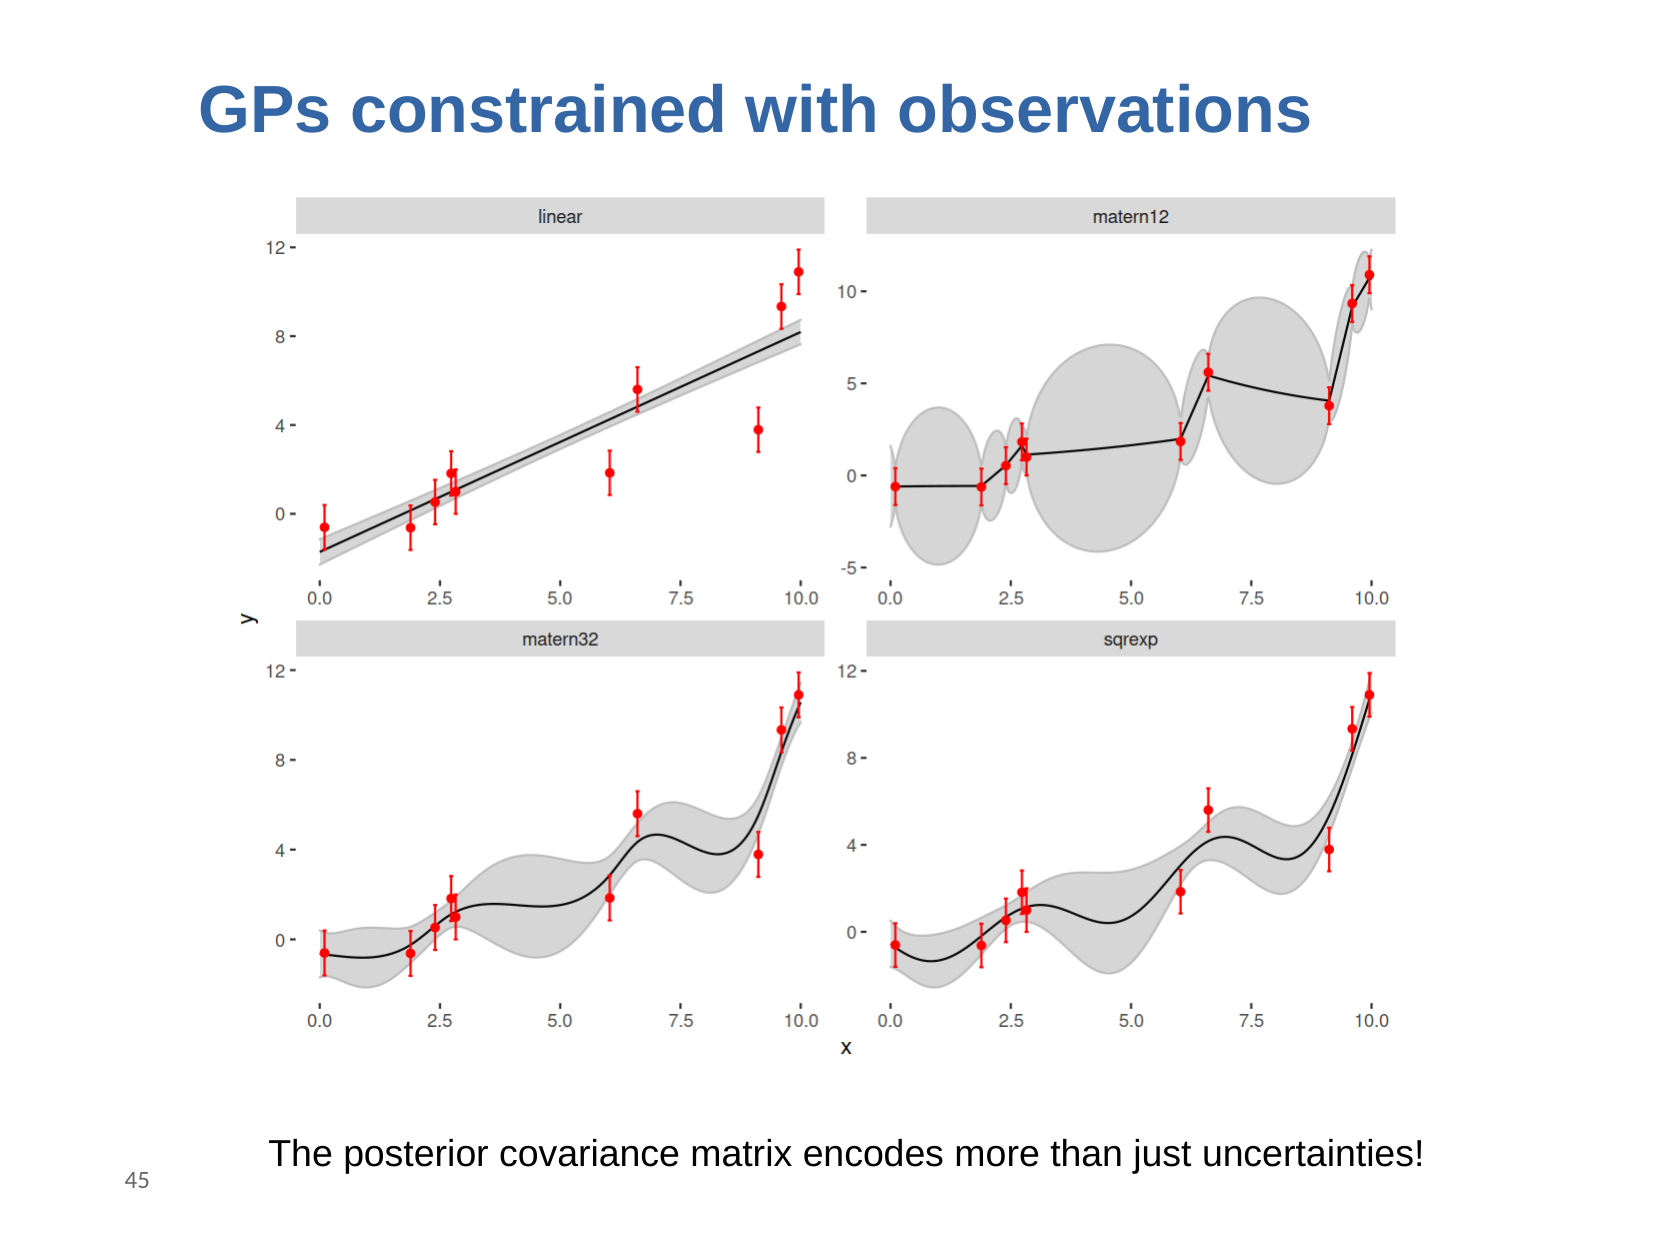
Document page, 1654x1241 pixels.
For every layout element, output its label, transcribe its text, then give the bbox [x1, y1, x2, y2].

picture [225, 186, 1407, 1072]
text_box The posterior covariance matrix encodes more than just uncertainties! [253, 1125, 1441, 1182]
title GPs constrained with observations [147, 5, 1365, 213]
